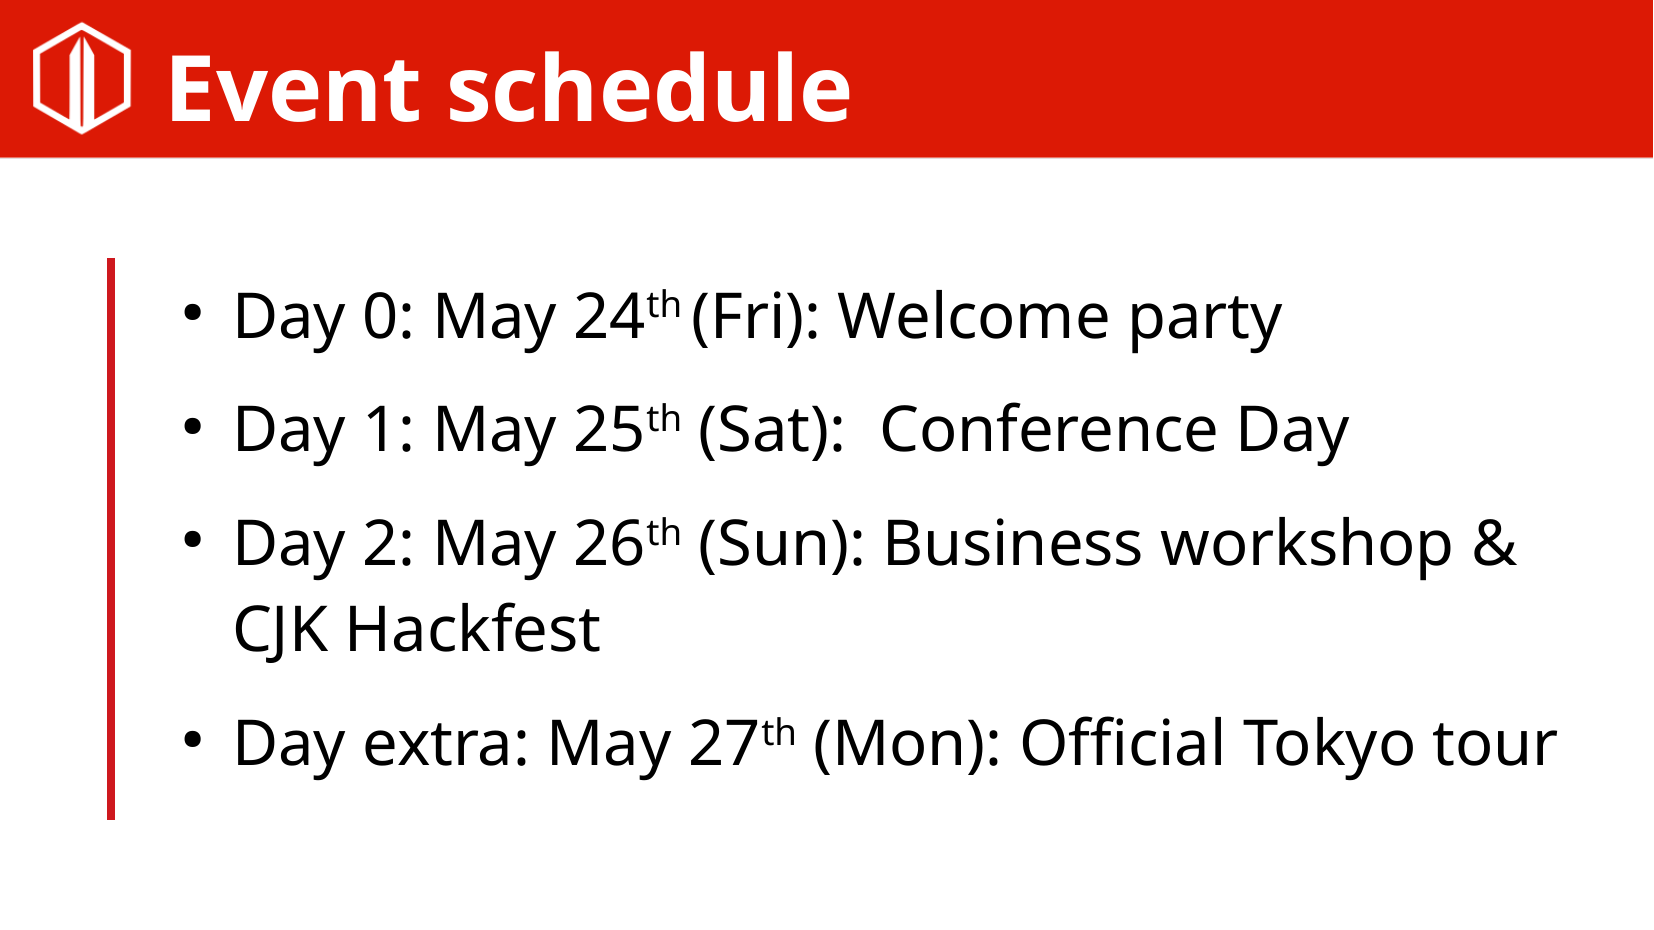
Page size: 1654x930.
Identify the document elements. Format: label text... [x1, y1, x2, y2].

list Day 0: May 24th (Fri): Welcome party Day 1: May 25th (Sat): Conference Day Day 2: May 26th (Sun): Business workshop & CJK Hackfest Day extra: May 27th (Mon): Official Tokyo tour [164, 270, 1571, 810]
picture [0, 0, 1653, 930]
title Event schedule [164, 30, 1571, 142]
